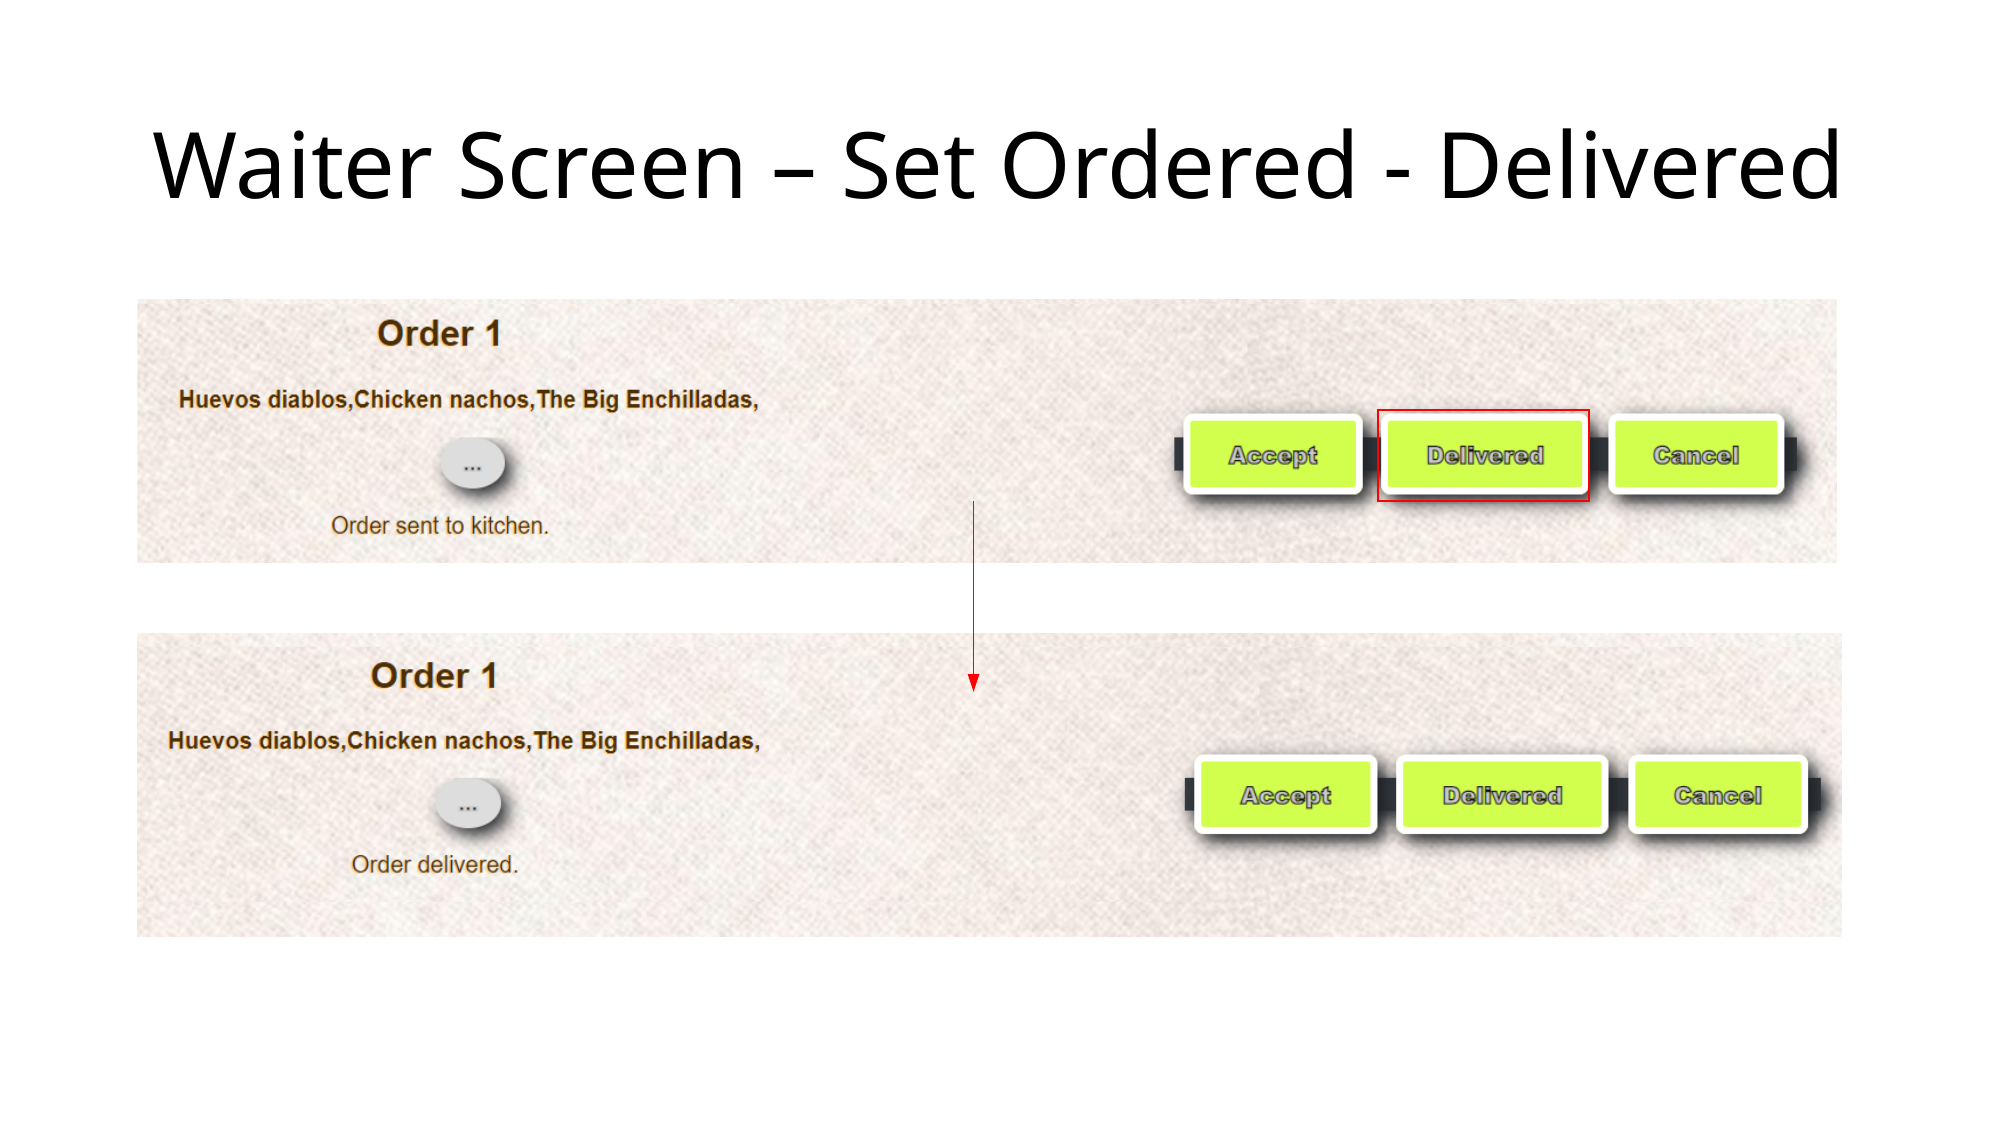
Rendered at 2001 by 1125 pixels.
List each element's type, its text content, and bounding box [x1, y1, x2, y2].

title Waiter Screen – Set Ordered - Delivered [137, 59, 1863, 278]
picture [137, 633, 1842, 937]
picture [137, 299, 1837, 563]
